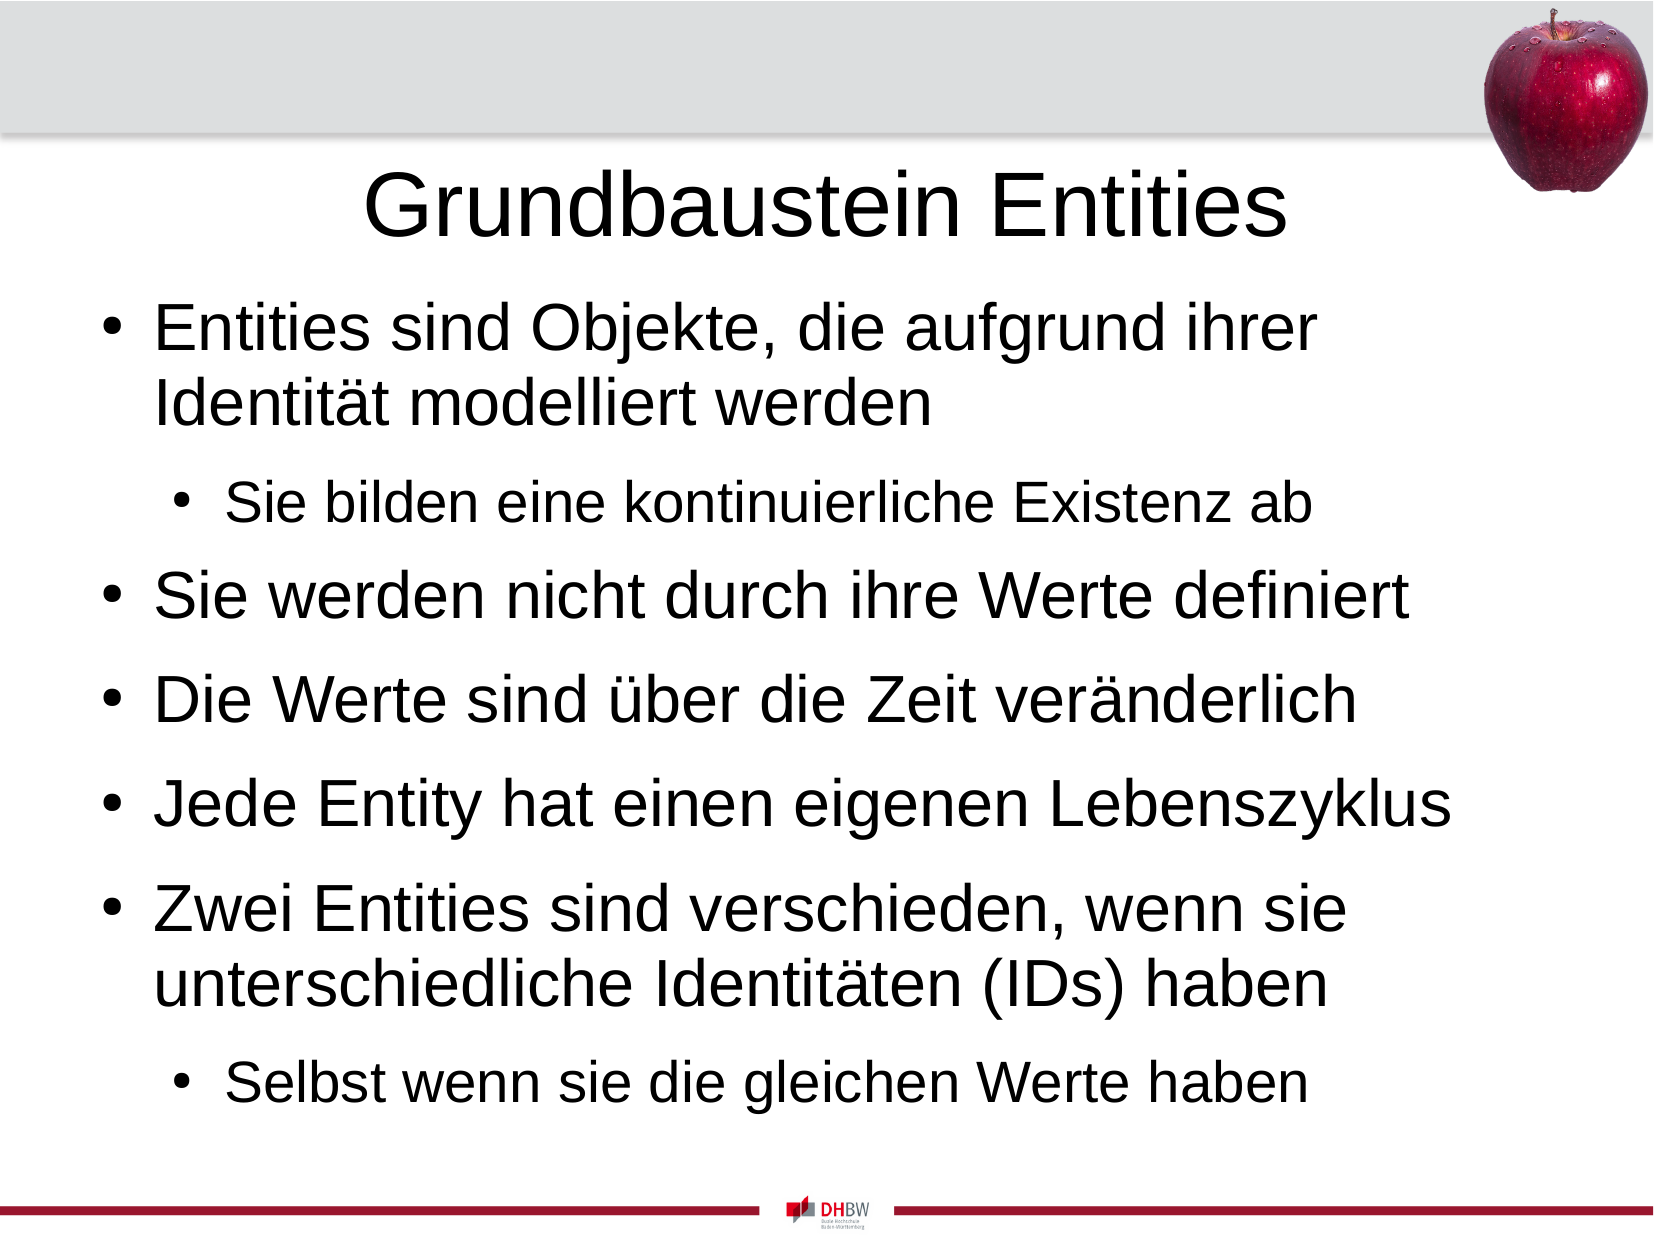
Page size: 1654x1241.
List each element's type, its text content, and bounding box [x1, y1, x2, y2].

picture [0, 0, 1654, 1237]
list Entities sind Objekte, die aufgrund ihrer Identität modelliert werden Sie bilden eine kontinuierliche Existenz ab Sie werden nicht durch ihre Werte definiert Die Werte sind über die Zeit veränderlich Jede Entity hat einen eigenen Lebenszyklus Zwei Entities sind verschieden, wenn sie unterschiedliche Identitäten (IDs) haben Selbst wenn sie die gleichen Werte haben [82, 290, 1571, 1115]
title Grundbaustein Entities [82, 147, 1571, 257]
